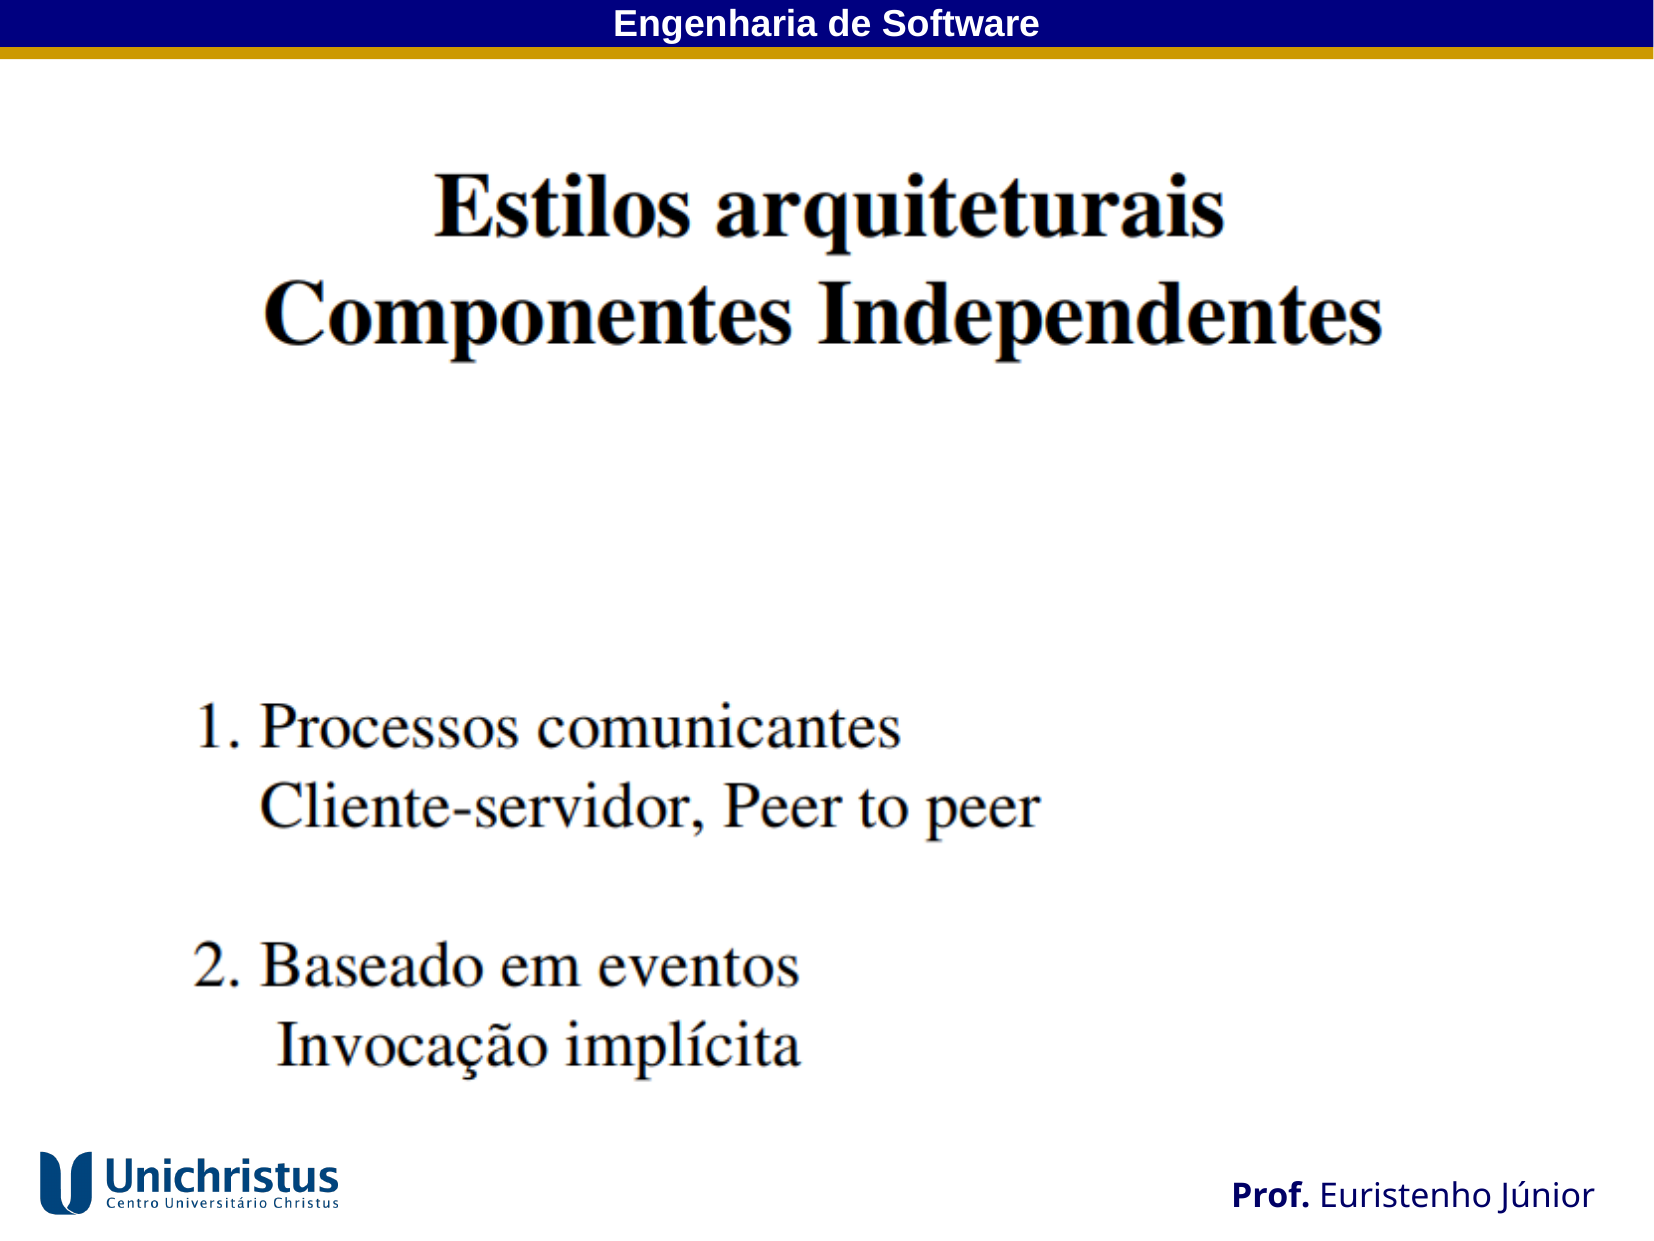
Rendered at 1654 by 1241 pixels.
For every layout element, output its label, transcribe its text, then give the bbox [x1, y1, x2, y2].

picture [129, 149, 1418, 1086]
text_box [0, 47, 1654, 60]
text_box Prof. Euristenho Júnior [1216, 1163, 1654, 1224]
picture [35, 1148, 343, 1217]
text_box Engenharia de Software [0, 0, 1654, 47]
